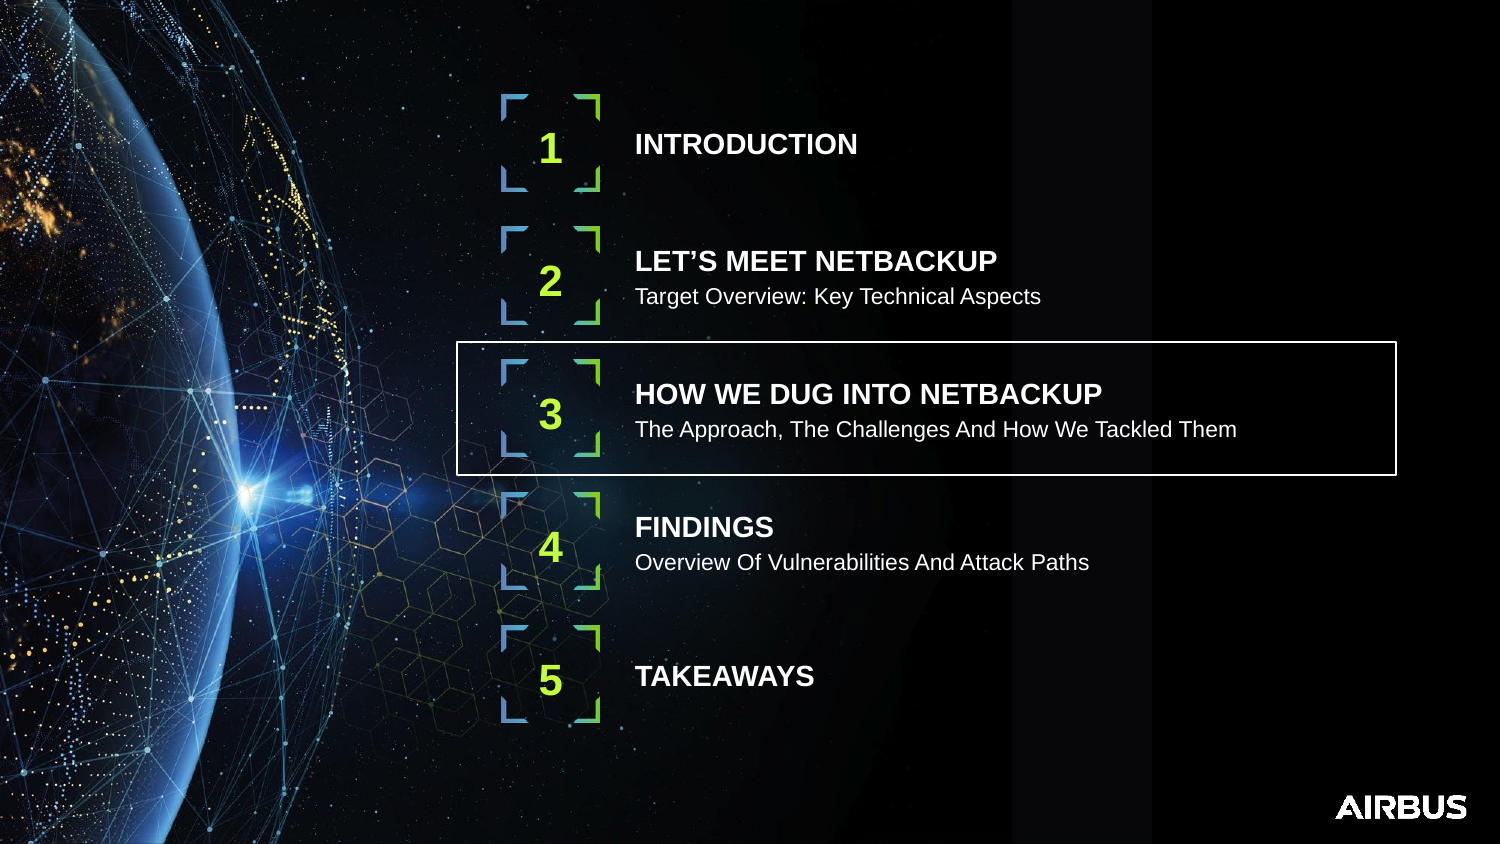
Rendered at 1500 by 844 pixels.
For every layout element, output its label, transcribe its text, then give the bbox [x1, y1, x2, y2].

text_box TAKEAWAYS [634, 625, 1326, 723]
text_box 5 [510, 638, 591, 710]
text_box FINDINGS Overview Of Vulnerabilities And Attack Paths [634, 492, 1326, 591]
text_box 3 [510, 372, 591, 444]
text_box 4 [510, 505, 591, 577]
text_box 1 [510, 107, 591, 178]
text_box INTRODUCTION [634, 94, 1326, 192]
picture [0, 0, 1500, 844]
text_box 2 [510, 240, 591, 311]
text_box LET’S MEET NETBACKUP Target Overview: Key Technical Aspects [634, 226, 1326, 325]
list HOW WE DUG INTO NETBACKUP The Approach, The Challenges And How We Tackled Them [634, 359, 1326, 458]
